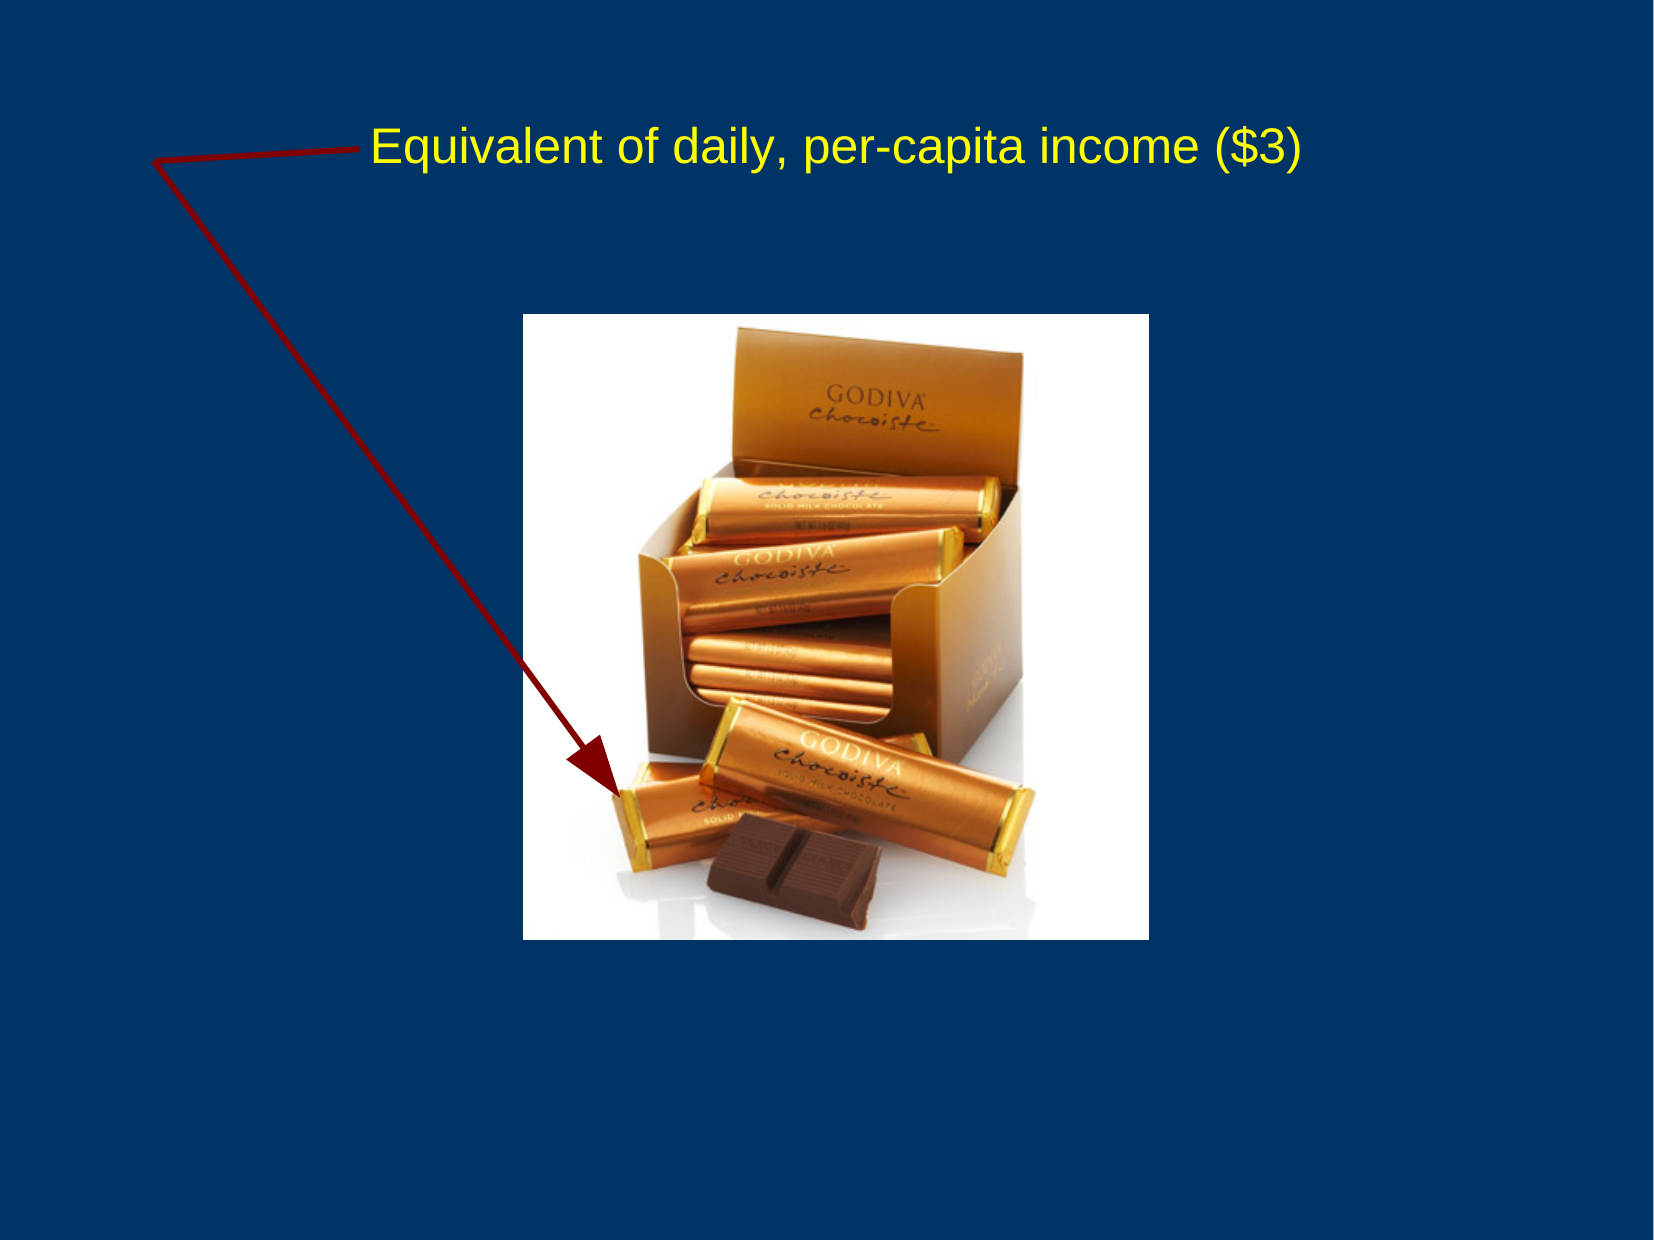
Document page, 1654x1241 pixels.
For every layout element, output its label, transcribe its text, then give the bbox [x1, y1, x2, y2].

text_box Equivalent of daily, per-capita income ($3) [355, 111, 1333, 202]
picture [523, 314, 1149, 940]
